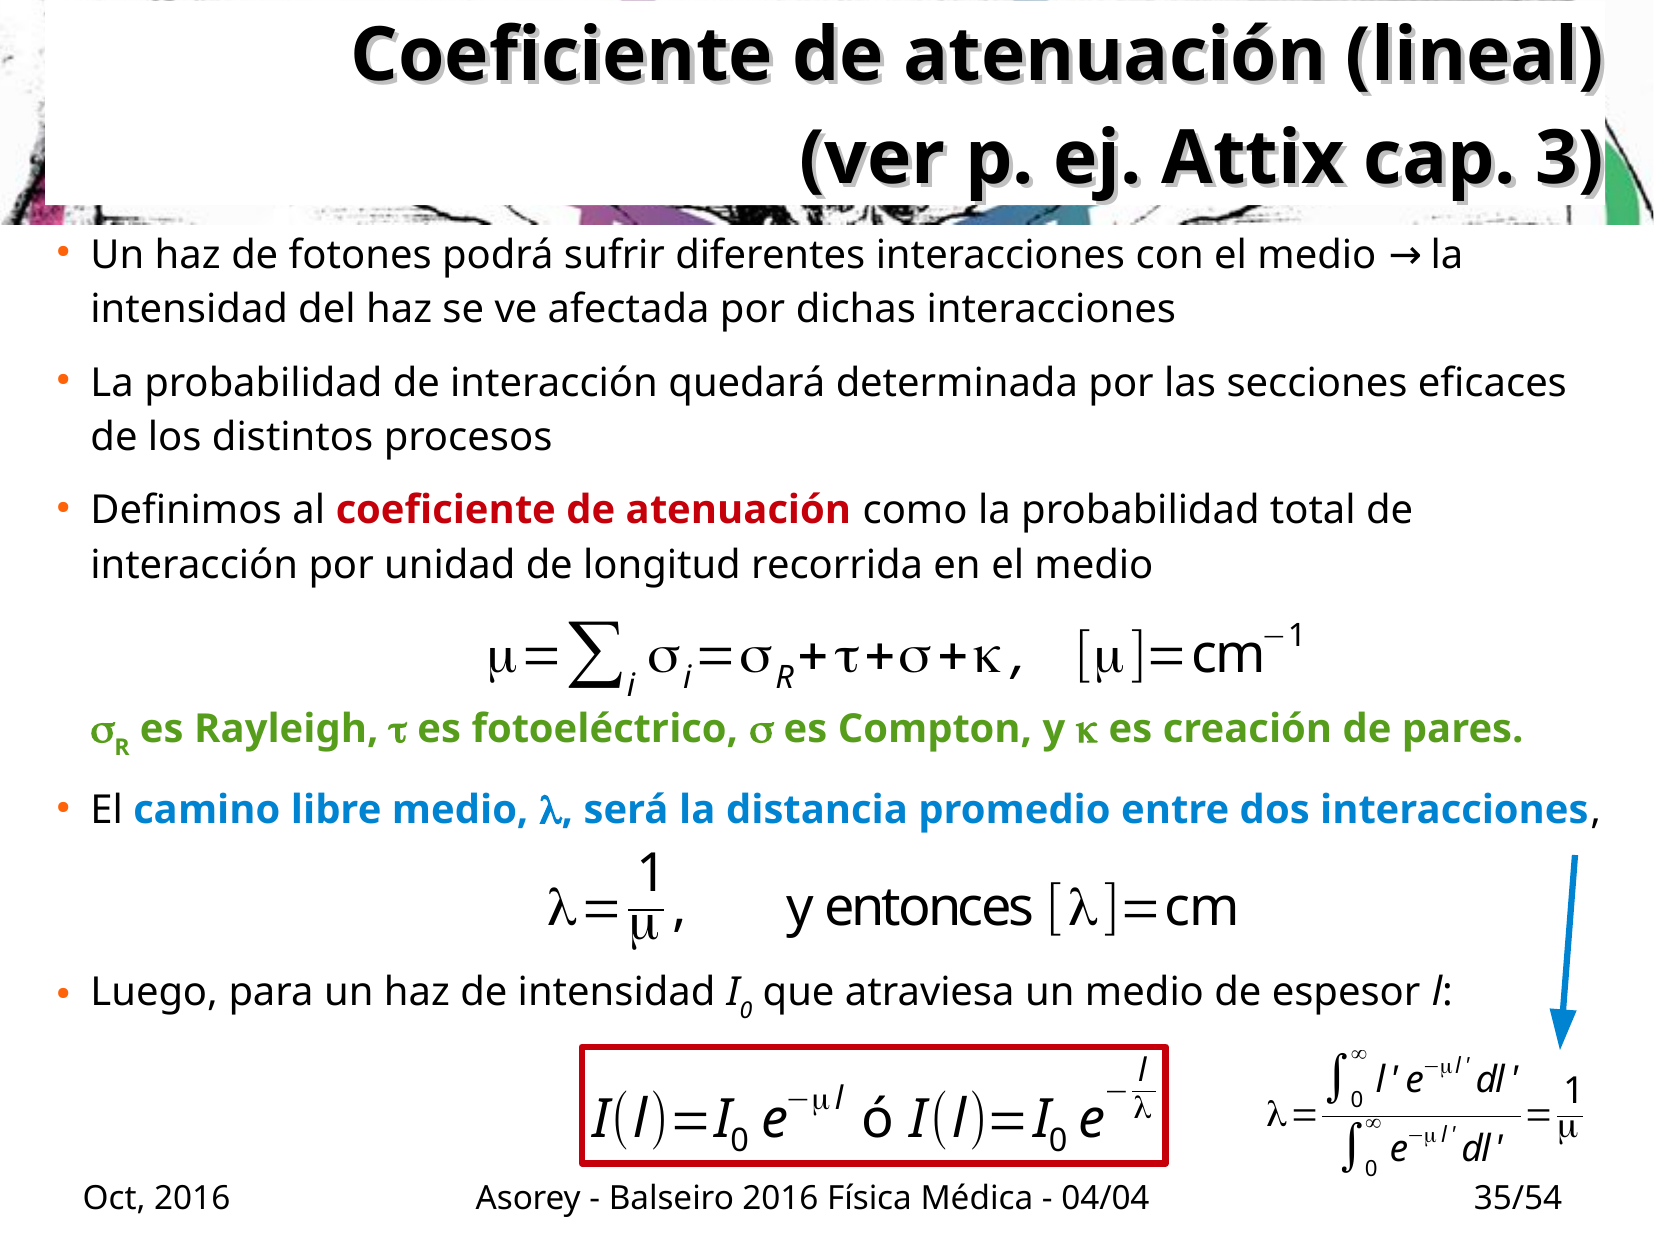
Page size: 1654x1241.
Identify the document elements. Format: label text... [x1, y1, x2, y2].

chart [1260, 1050, 1590, 1182]
chart [480, 615, 1305, 705]
chart [540, 840, 1243, 954]
chart [585, 1050, 1163, 1161]
title Coeficiente de atenuación (lineal) (ver p. ej. Attix cap. 3) [45, 11, 1606, 195]
list Un haz de fotones podrá sufrir diferentes interacciones con el medio → la intensidad del haz se ve afectada por dichas interacciones La probabilidad de interacción quedará determinada por las secciones eficaces de los distintos procesos Definimos al coeficiente de atenuación como la probabilidad total de interacción por unidad de longitud recorrida en el medio sR es Rayleigh, t es fotoeléctrico, s es Compton, y k es creación de pares. El camino libre medio, l, será la distancia promedio entre dos interacciones, Luego, para un haz de intensidad I0 que atraviesa un medio de espesor l: [45, 225, 1606, 1126]
picture [0, 0, 1654, 225]
